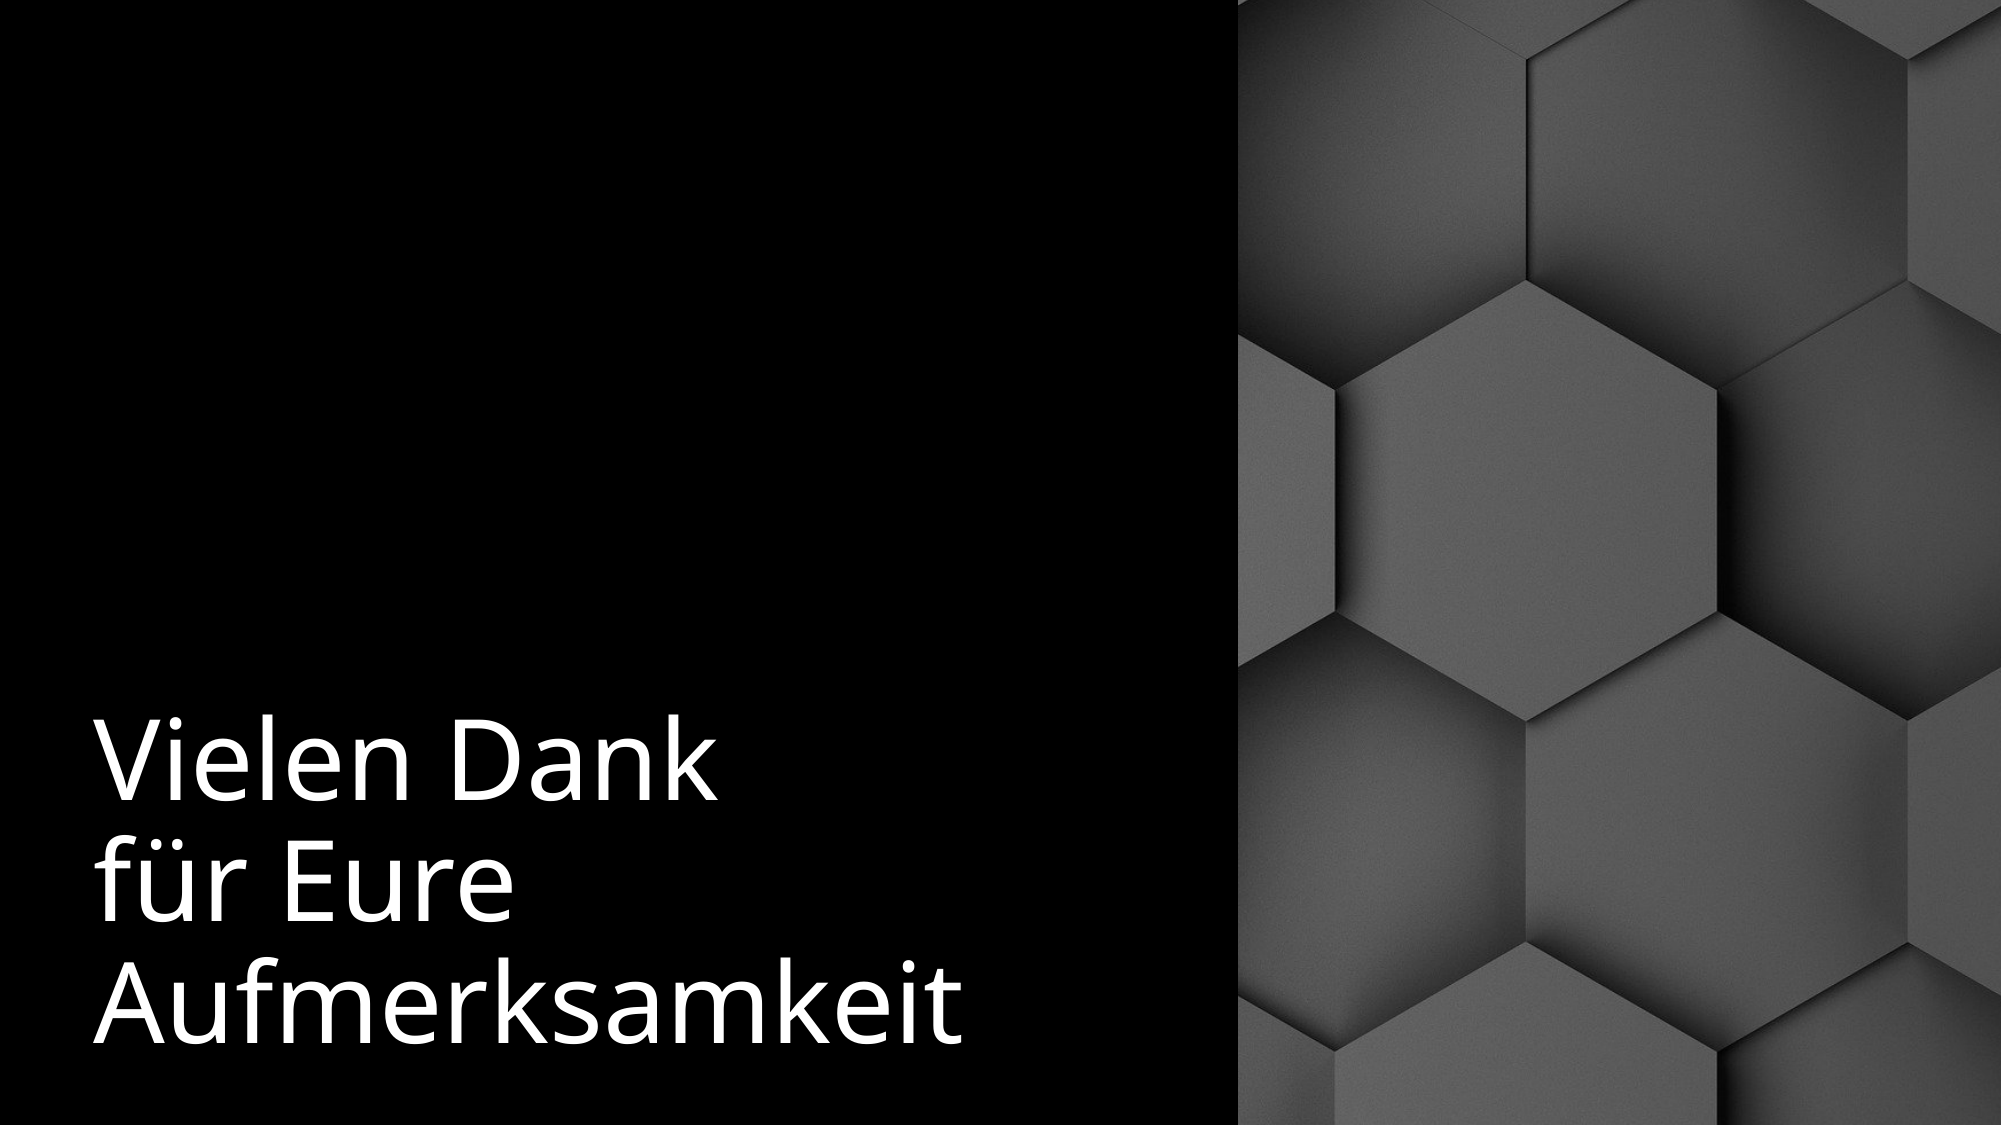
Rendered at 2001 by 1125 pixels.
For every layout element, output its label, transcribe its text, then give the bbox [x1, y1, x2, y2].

text_box Vielen Dank für Eure Aufmerksamkeit [78, 578, 1317, 1075]
picture [1238, 0, 2000, 1125]
text_box [0, 0, 1238, 1125]
